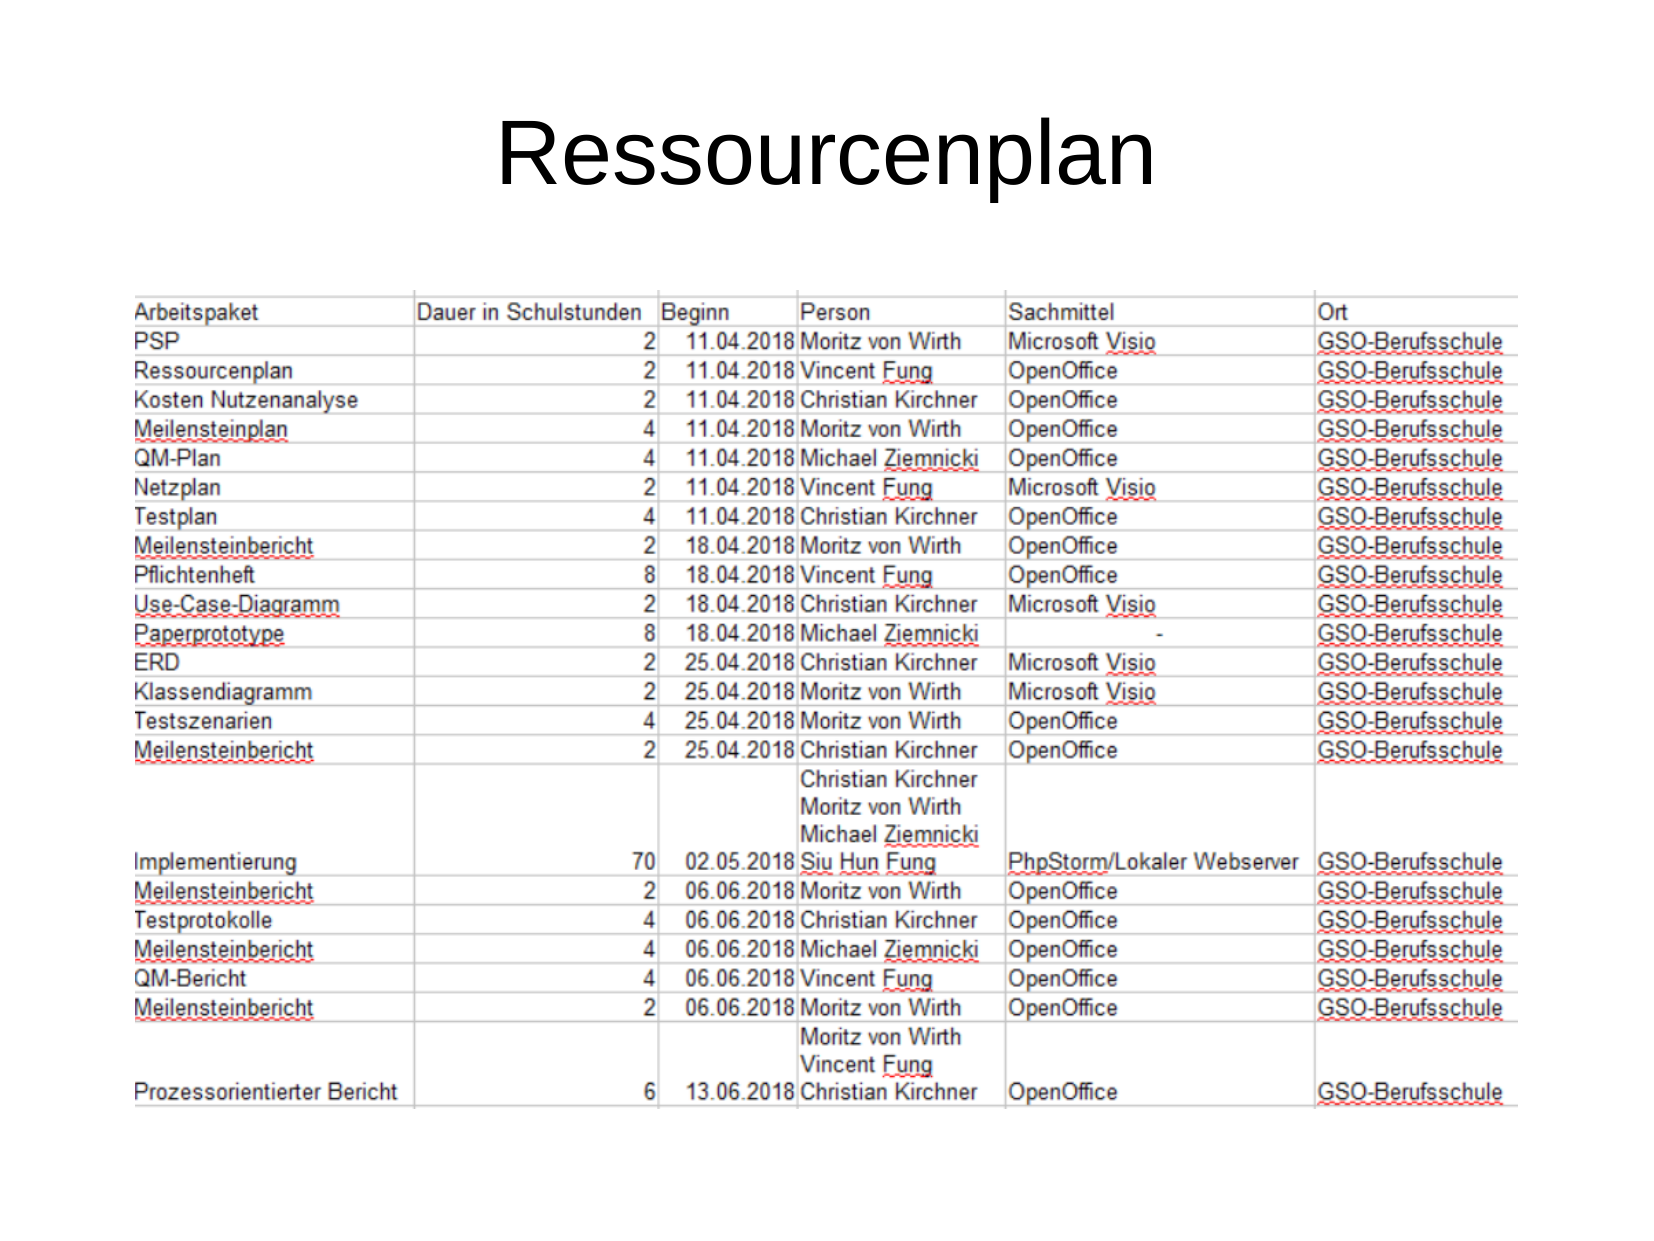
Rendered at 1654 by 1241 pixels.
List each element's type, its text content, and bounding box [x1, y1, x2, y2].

title Ressourcenplan [82, 49, 1571, 257]
picture [135, 290, 1518, 1109]
